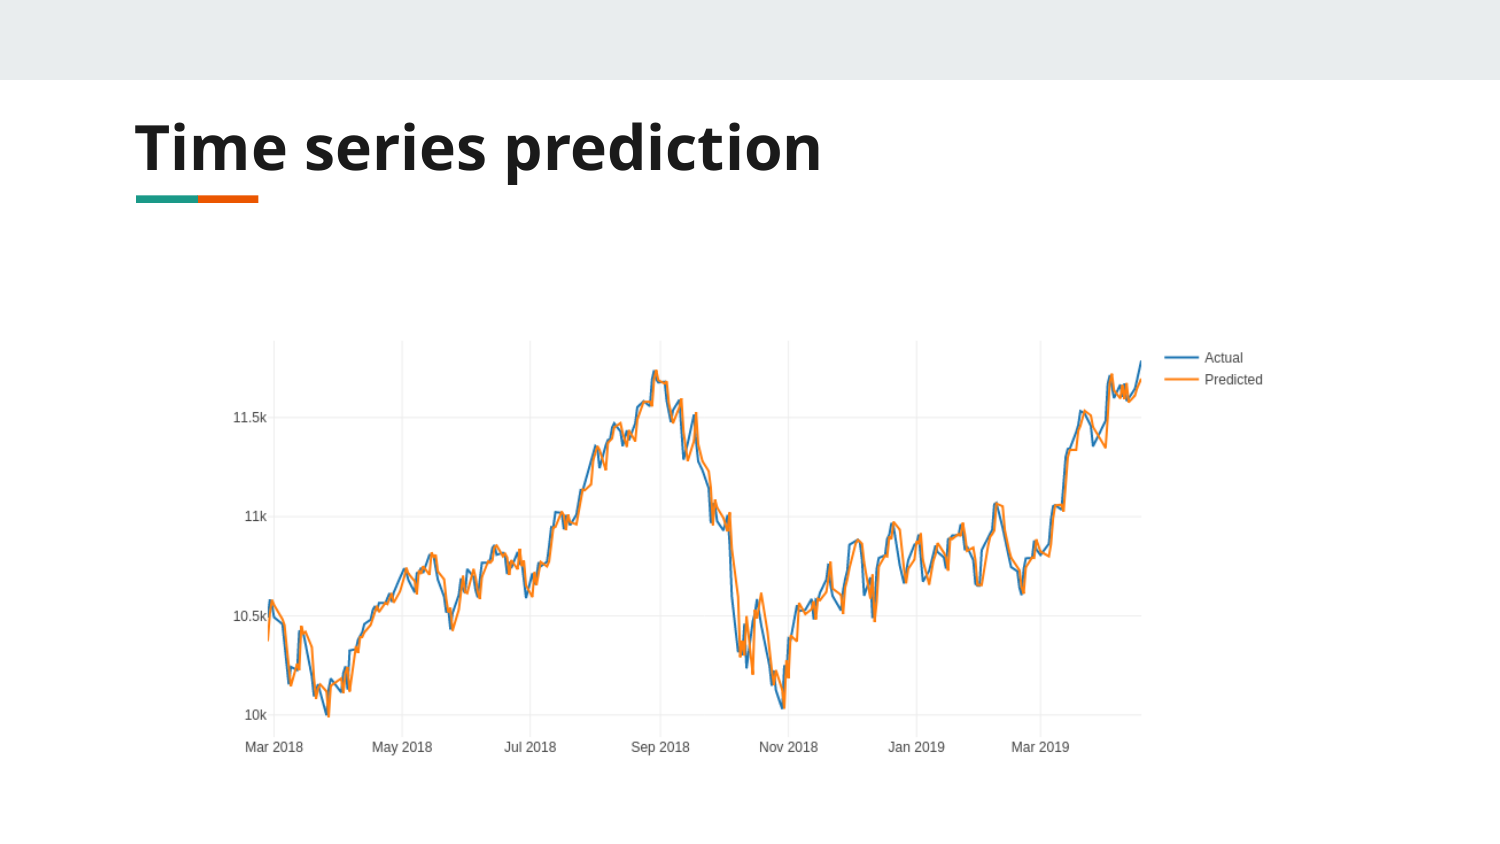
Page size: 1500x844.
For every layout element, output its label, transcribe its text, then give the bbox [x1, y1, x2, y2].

title Time series prediction [119, 92, 1381, 181]
picture [176, 226, 1286, 830]
